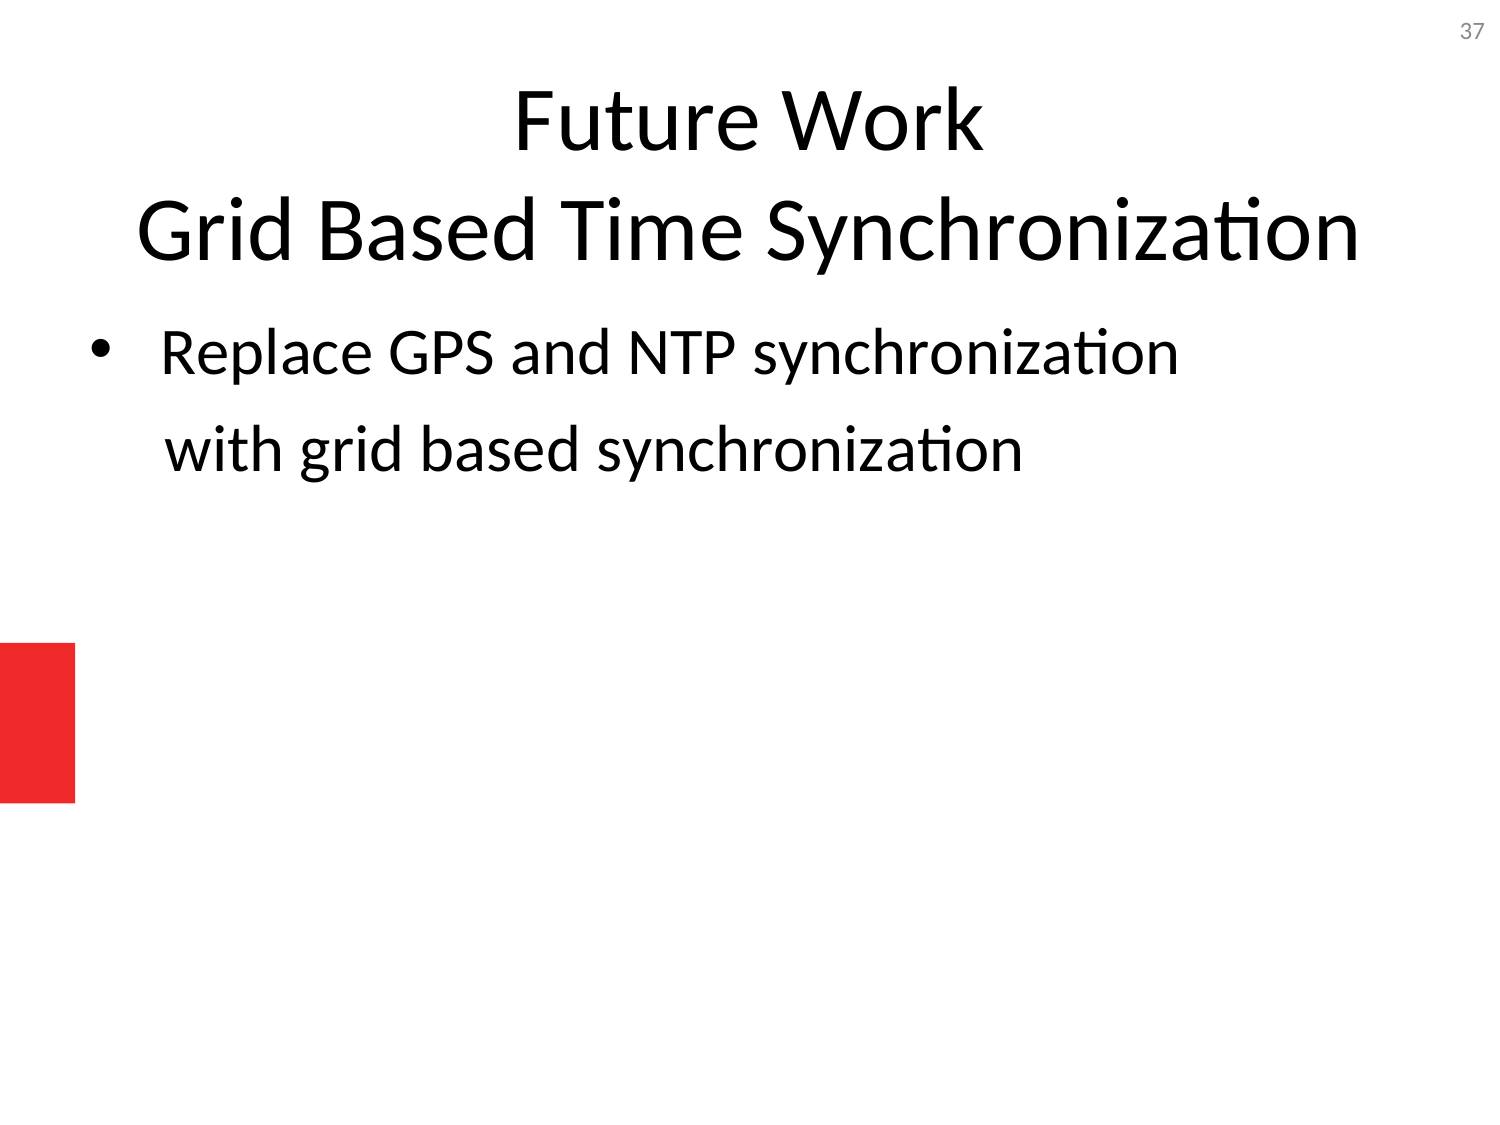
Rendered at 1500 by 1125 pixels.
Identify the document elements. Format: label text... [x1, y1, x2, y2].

text_box Replace GPS and NTP synchronization with grid based synchronization [75, 299, 1426, 1043]
text_box Future Work Grid Based Time Synchronization [75, 74, 1426, 263]
text_box <number> [1149, 0, 1500, 60]
